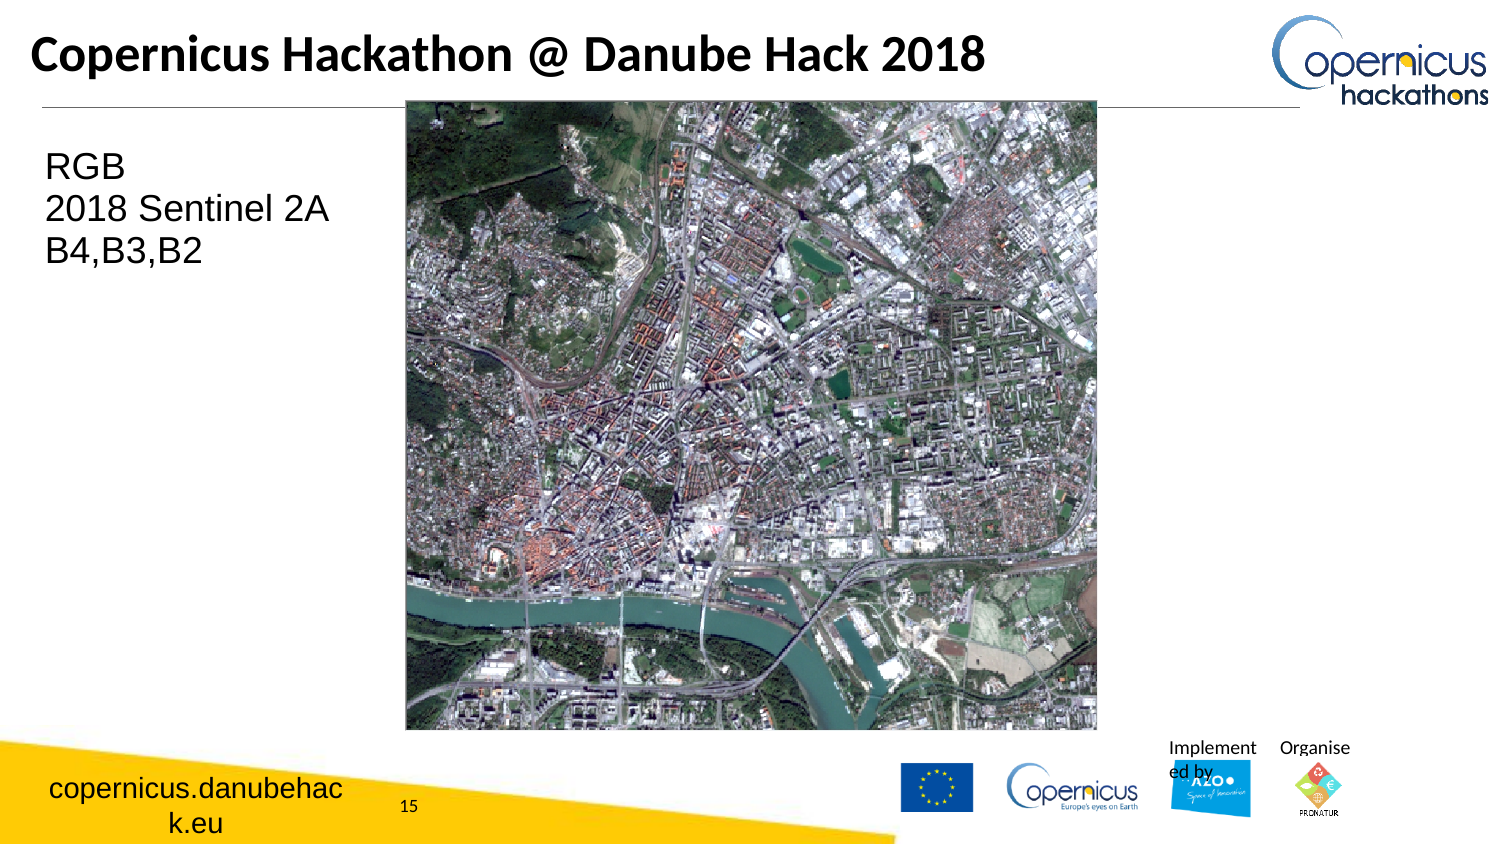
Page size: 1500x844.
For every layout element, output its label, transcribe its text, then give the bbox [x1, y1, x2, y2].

slide_number <number> [384, 782, 722, 827]
picture [1272, 15, 1489, 105]
title Copernicus Hackathon @ Danube Hack 2018 [15, 23, 1288, 86]
picture [1280, 756, 1356, 821]
picture [0, 100, 1252, 844]
text_box RGB 2018 Sentinel 2A B4,B3,B2 [30, 138, 649, 280]
footer copernicus.danubehack.eu [28, 782, 365, 827]
